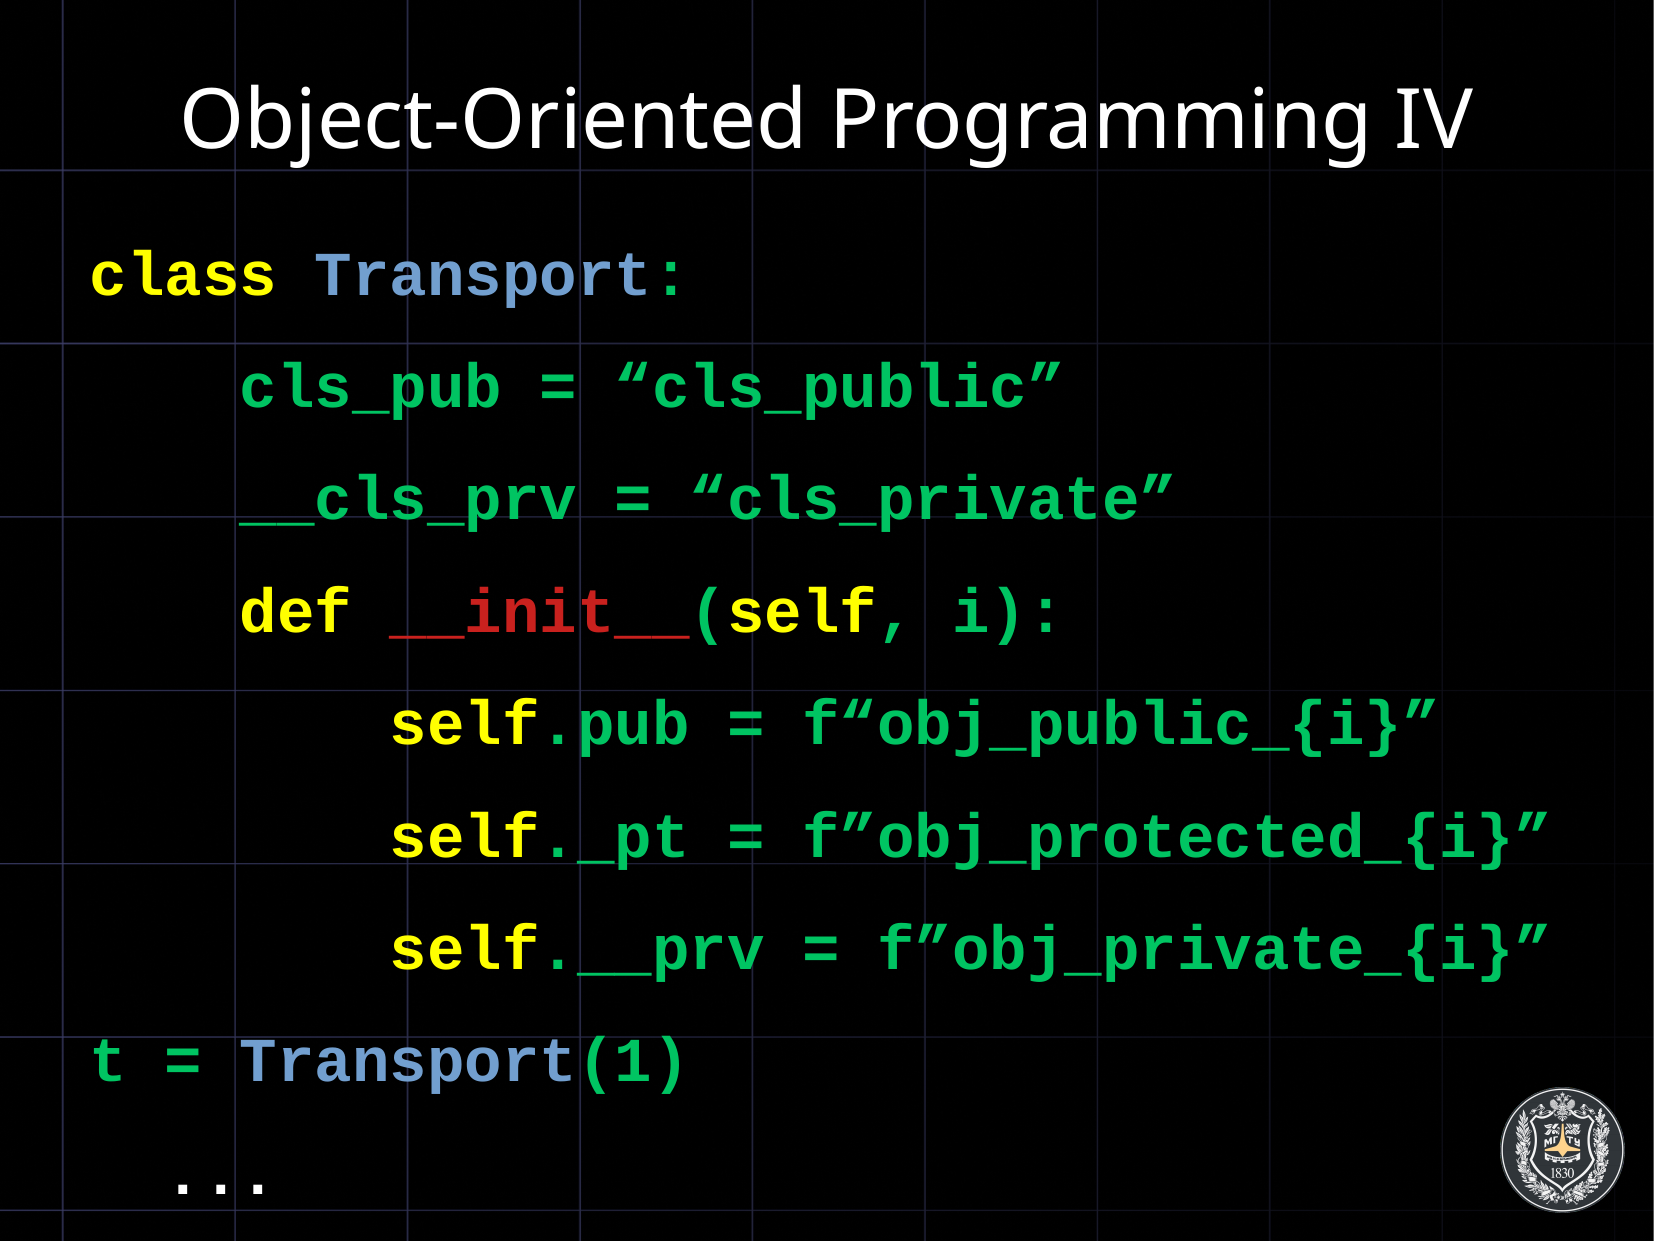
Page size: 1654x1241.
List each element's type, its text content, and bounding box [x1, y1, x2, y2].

text_box Object-Oriented Programming IV [82, 37, 1571, 187]
picture [0, 0, 1654, 1241]
text_box class Transport: cls_pub = “cls_public” __cls_prv = “cls_private” def __init__(self, i): self.pub = f“obj_public_{i}” self._pt = f”obj_protected_{i}” self.__prv = f”obj_private_{i}” t = Transport(1) ... [74, 187, 1575, 1241]
